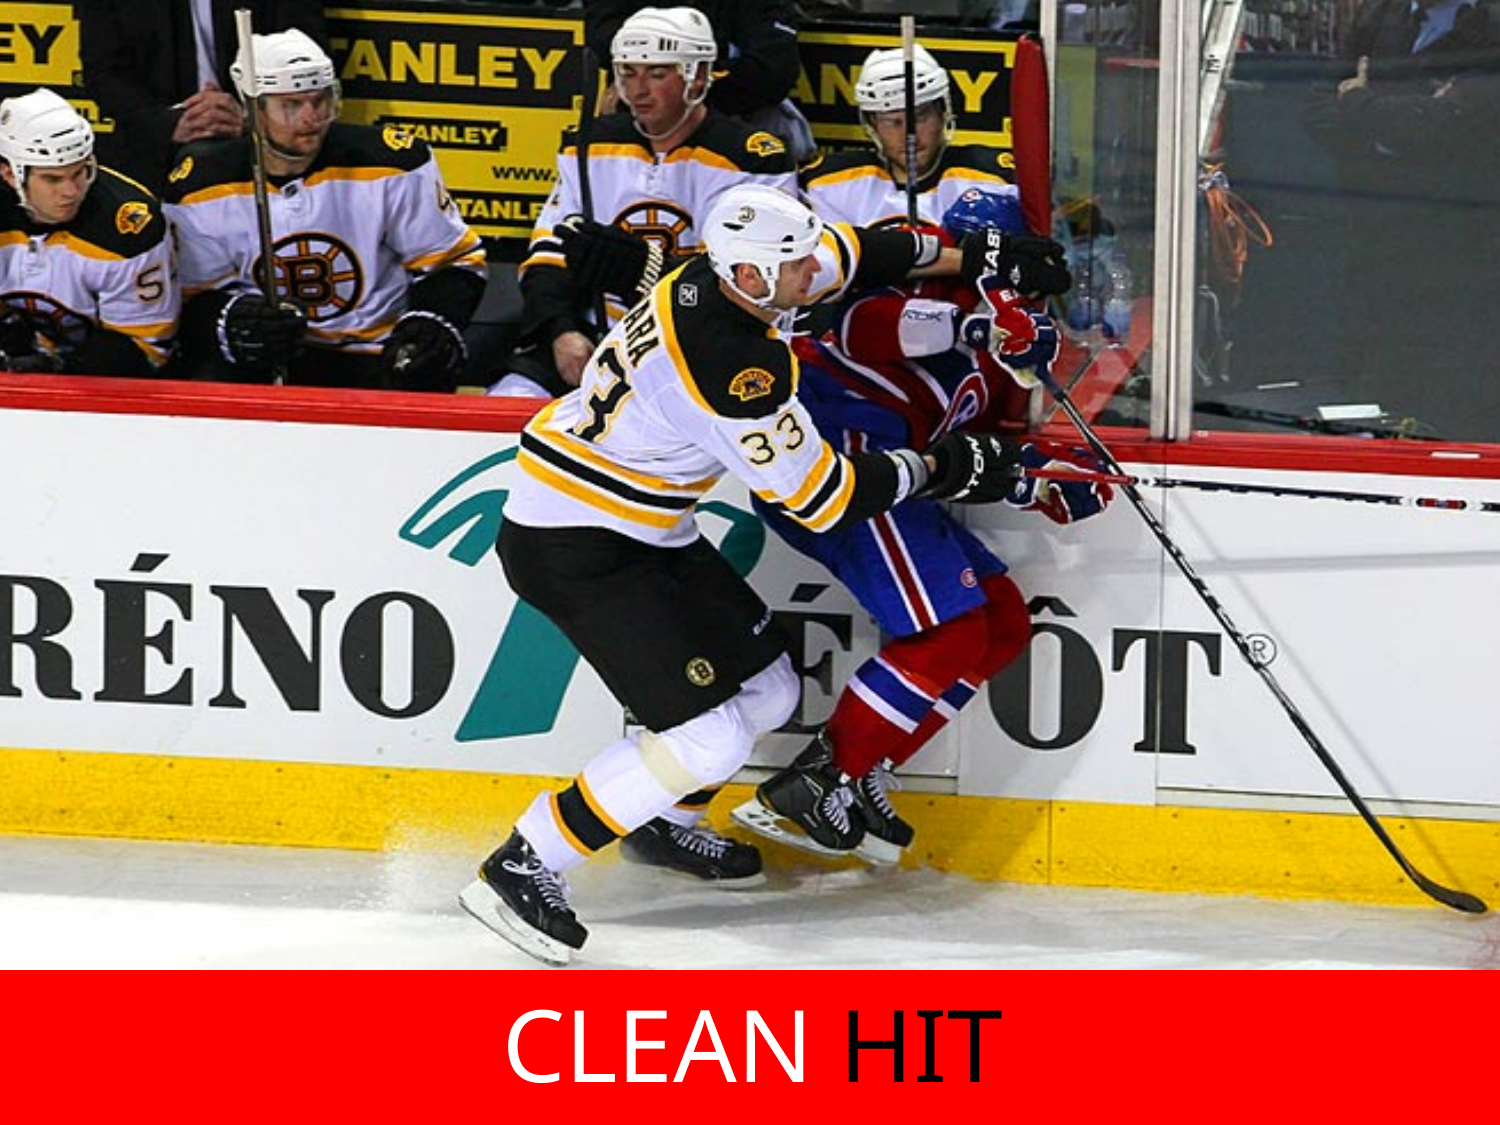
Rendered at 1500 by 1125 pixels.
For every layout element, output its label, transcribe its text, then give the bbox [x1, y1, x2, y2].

picture [0, 0, 1500, 970]
list CLEAN HIT [28, 974, 1478, 1111]
